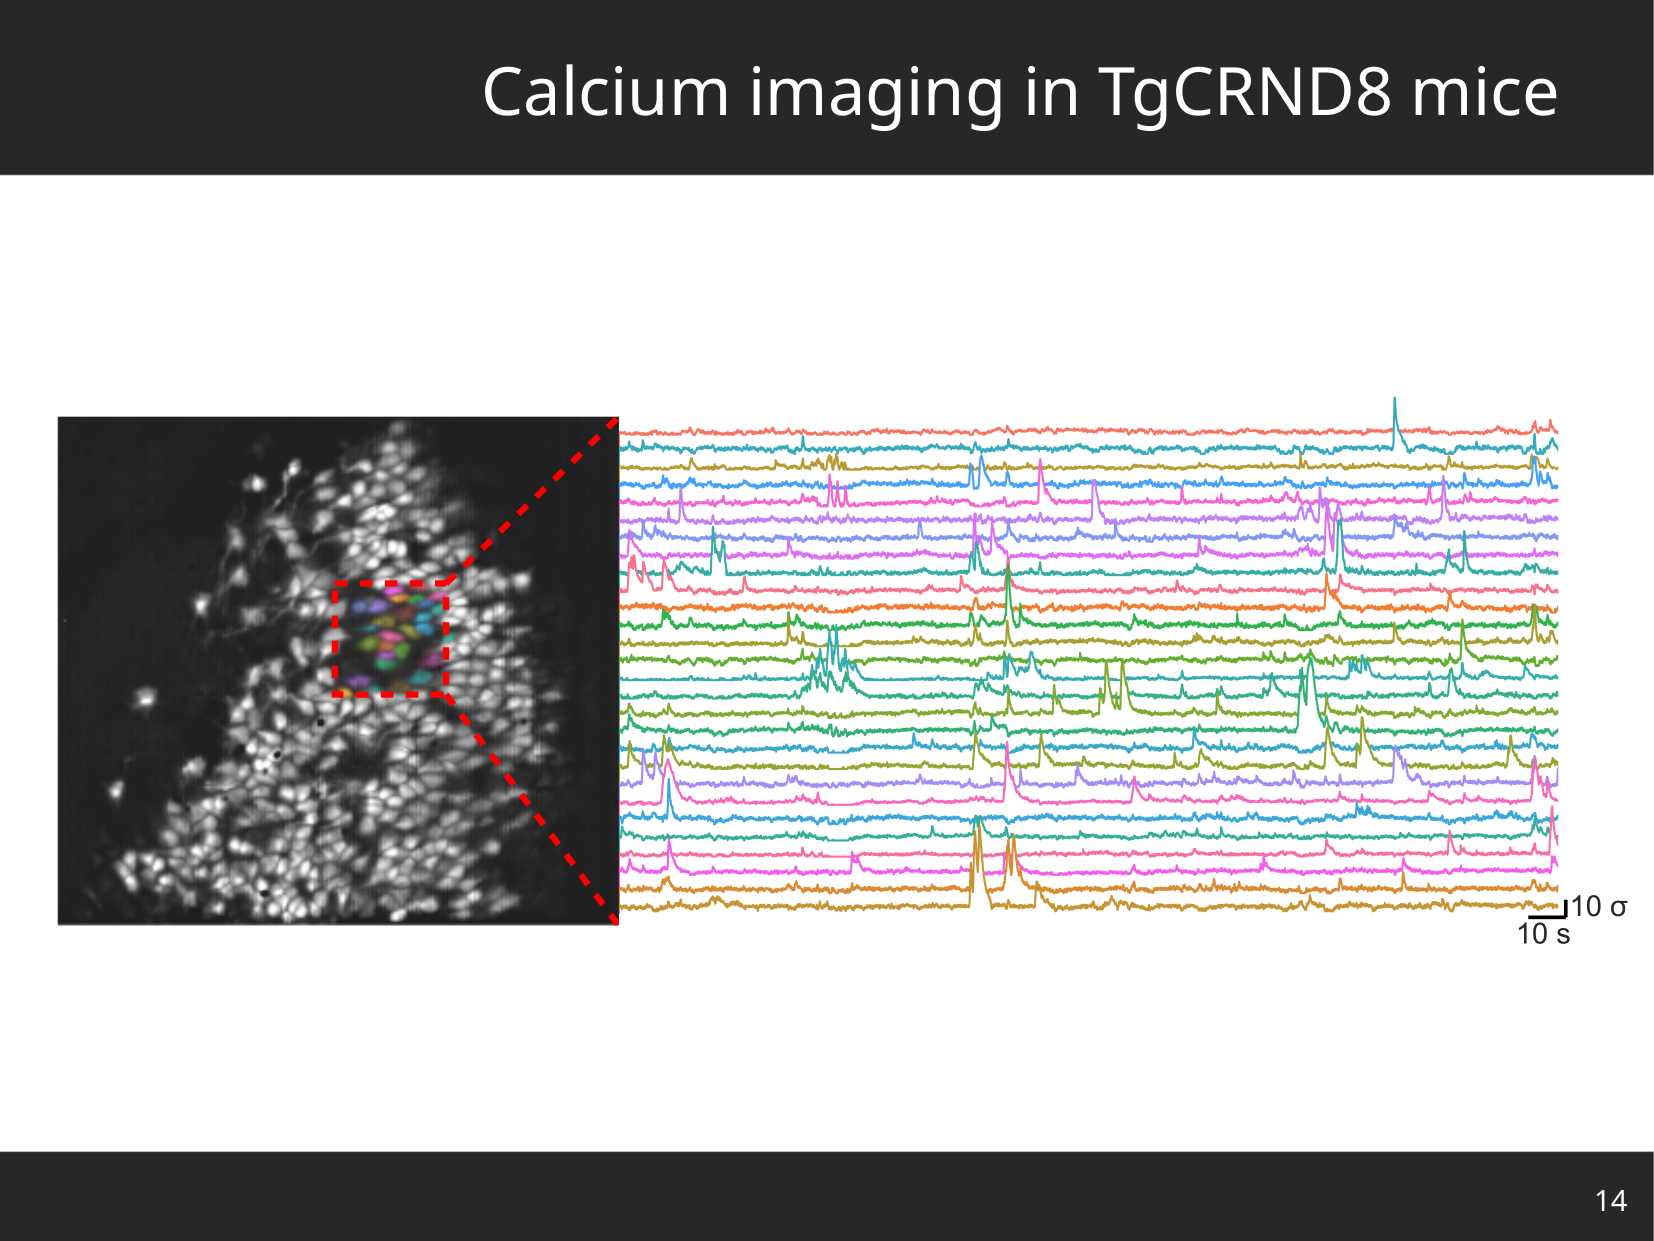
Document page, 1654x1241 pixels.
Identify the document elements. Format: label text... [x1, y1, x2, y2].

text_box Calcium imaging in TgCRND8 mice [88, 36, 1577, 134]
picture [0, 0, 1654, 1241]
